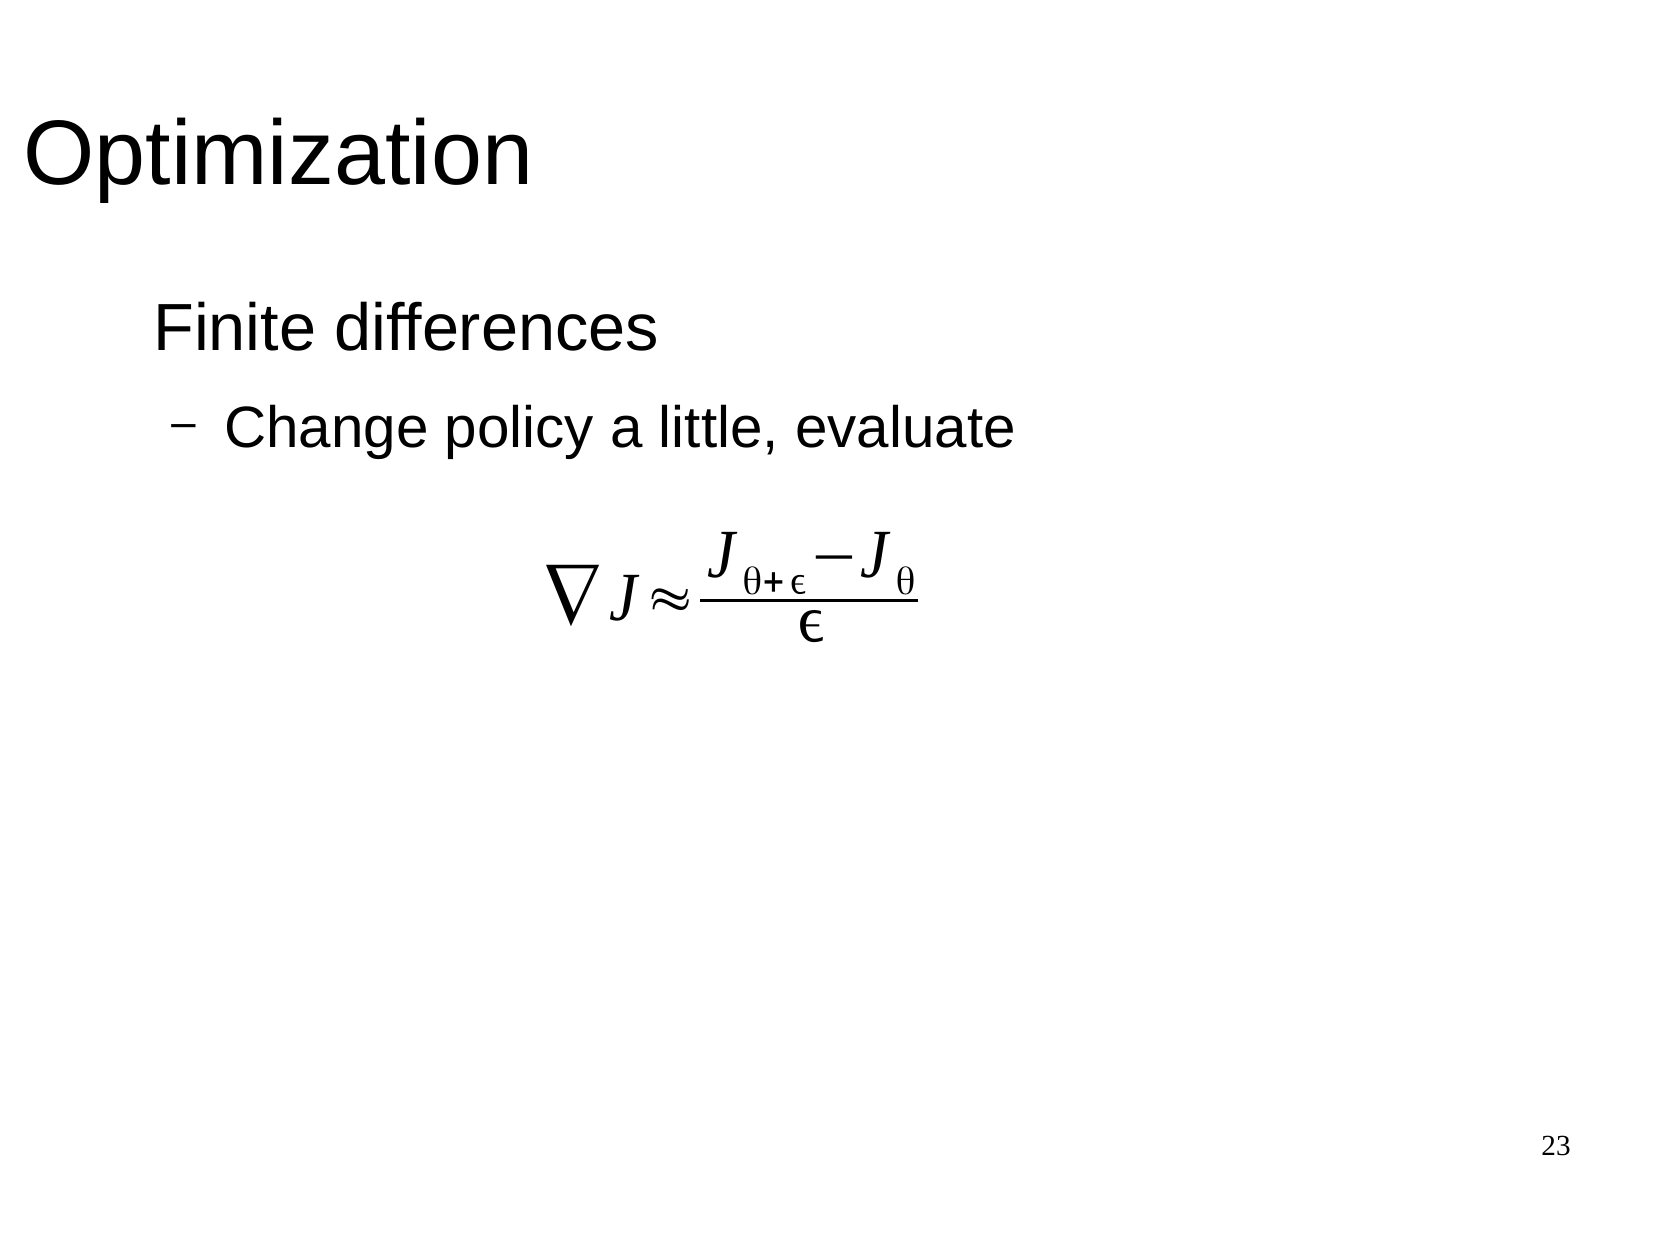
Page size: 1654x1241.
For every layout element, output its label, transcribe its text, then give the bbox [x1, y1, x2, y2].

chart [526, 517, 938, 644]
title Optimization [23, 49, 1512, 257]
list Finite differences Change policy a little, evaluate [82, 290, 1571, 1141]
